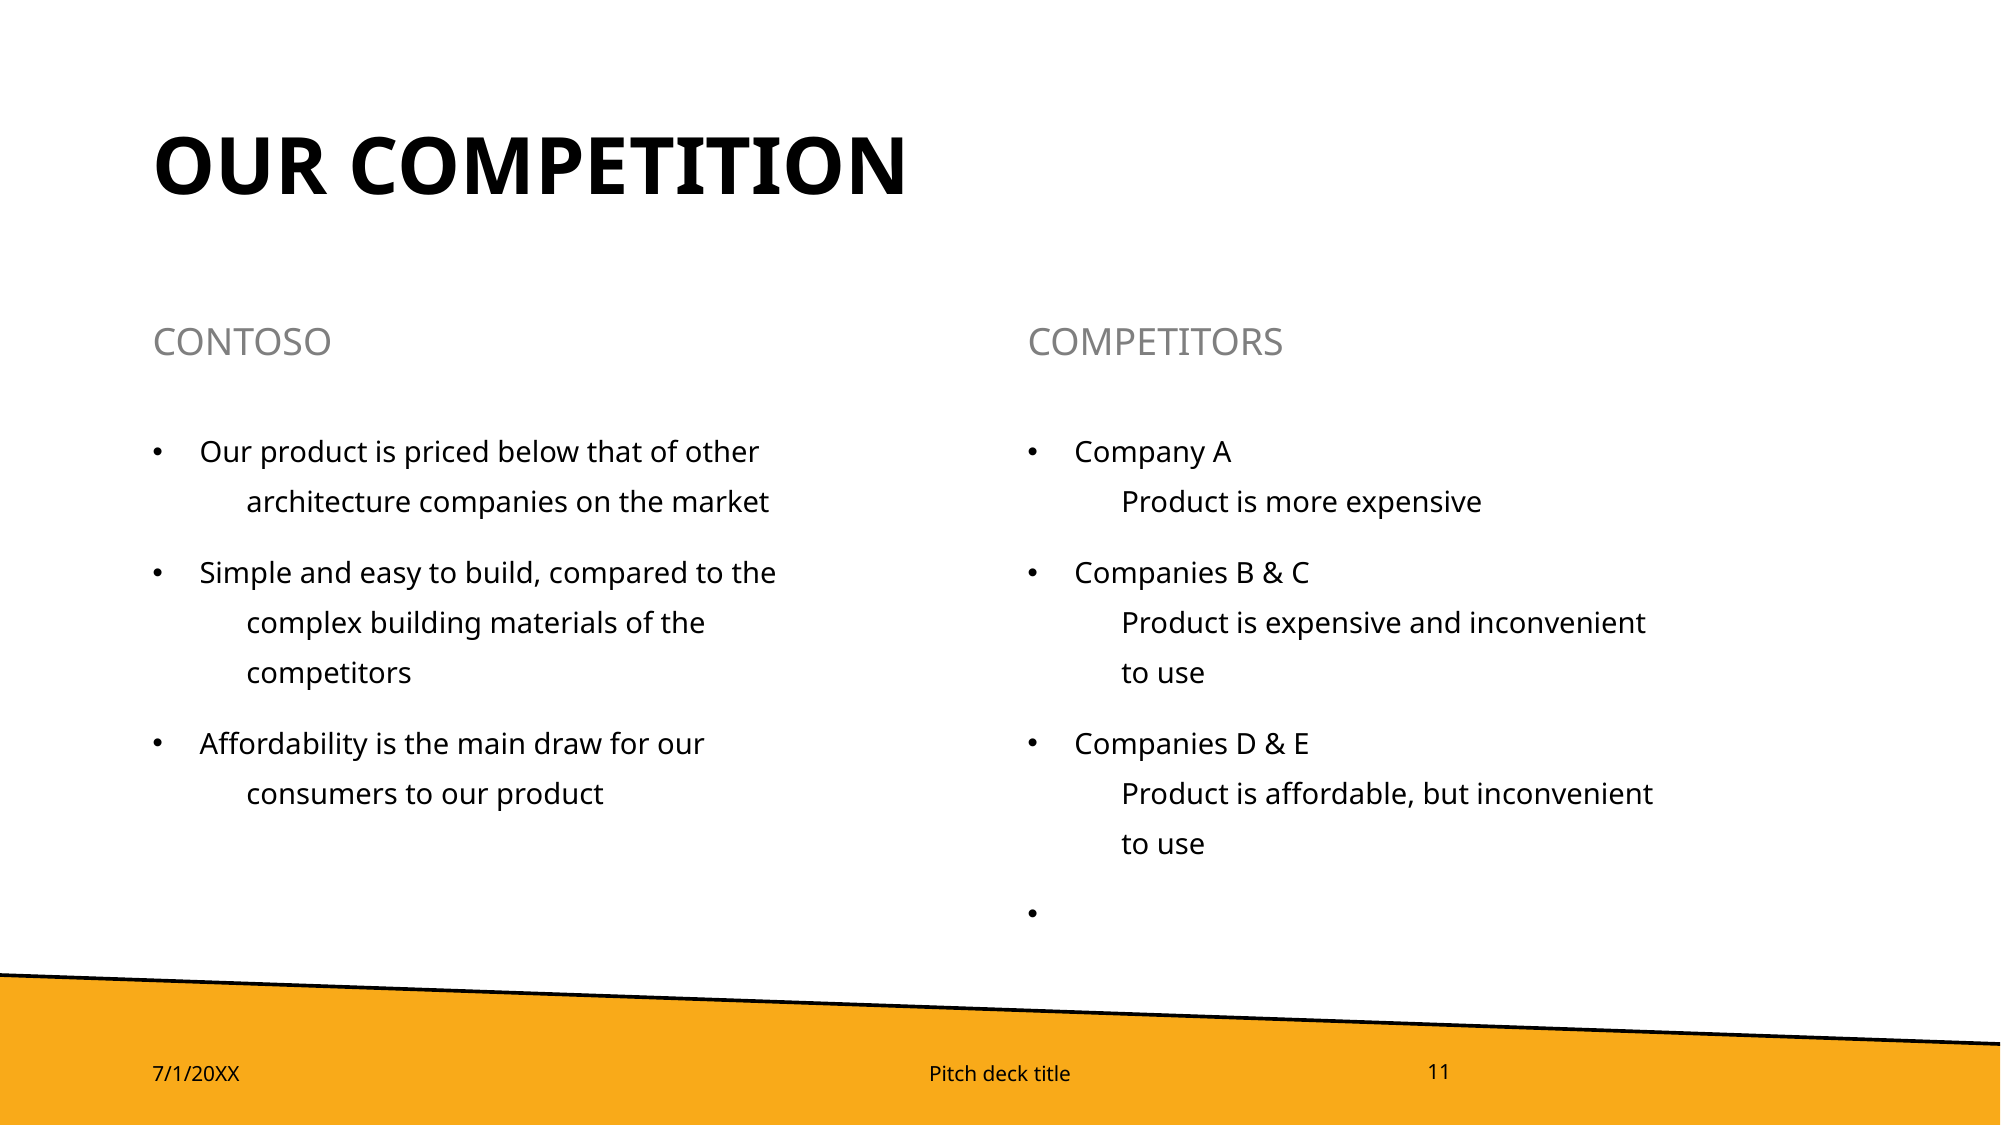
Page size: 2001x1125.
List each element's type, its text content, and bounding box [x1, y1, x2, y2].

list Company A Product is more expensive Companies B & C Product is expensive and inconvenient to use Companies D & E Product is affordable, but inconvenient to use [1012, 410, 1688, 917]
list Our product is priced below that of other architecture companies on the market Simple and easy to build, compared to the complex building materials of the competitors Affordability is the main draw for our consumers to our product [137, 410, 813, 917]
list CONTOSO [137, 275, 813, 410]
text_box 7/1/20XX [137, 1042, 588, 1103]
text_box Pitch deck title [662, 1042, 1338, 1103]
title OUR COMPETITION [137, 59, 1863, 278]
list COMPETITORS [1012, 275, 1688, 410]
text_box 11 [1412, 1042, 1863, 1103]
